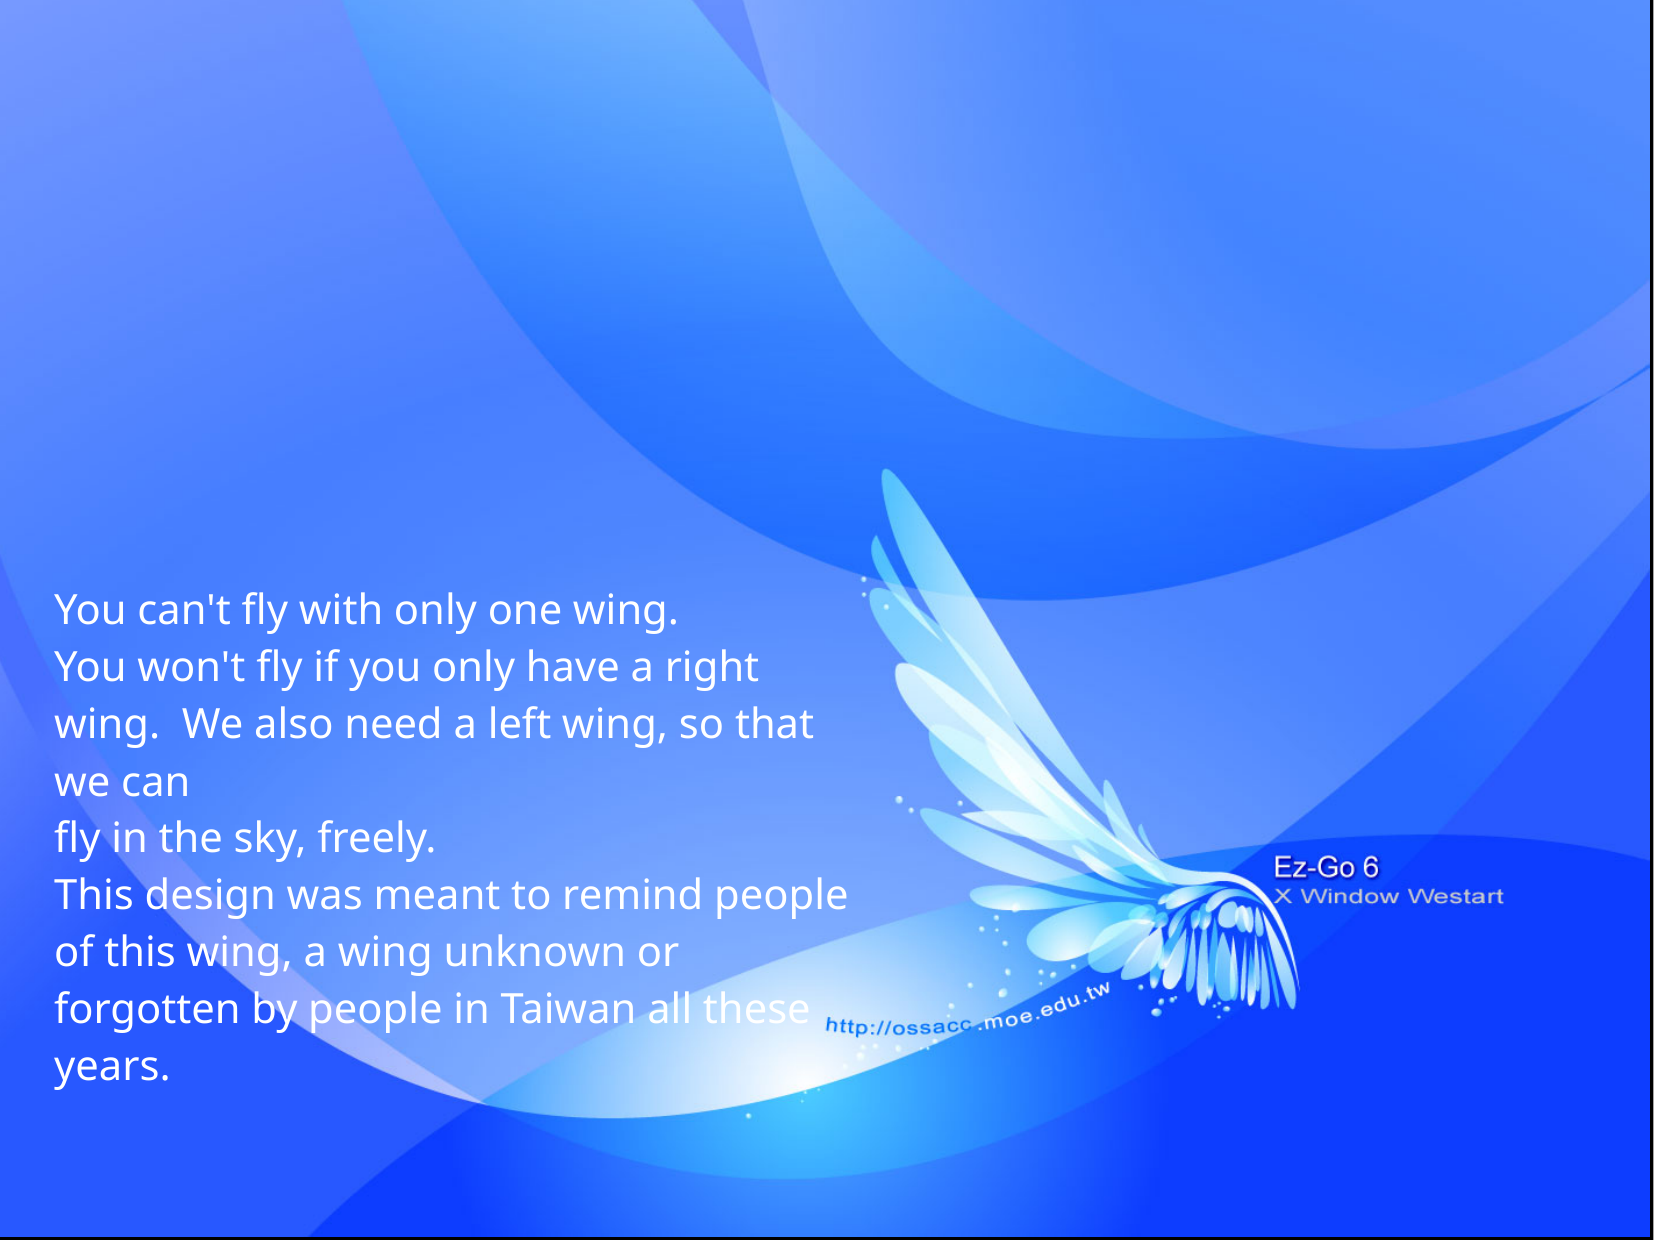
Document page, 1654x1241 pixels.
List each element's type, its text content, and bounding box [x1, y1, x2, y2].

picture [0, 0, 1650, 1237]
text_box You can't fly with only one wing. You won't fly if you only have a right wing. We also need a left wing, so that we can fly in the sky, freely. This design was meant to remind people of this wing, a wing unknown or forgotten by people in Taiwan all these years. [39, 572, 886, 968]
